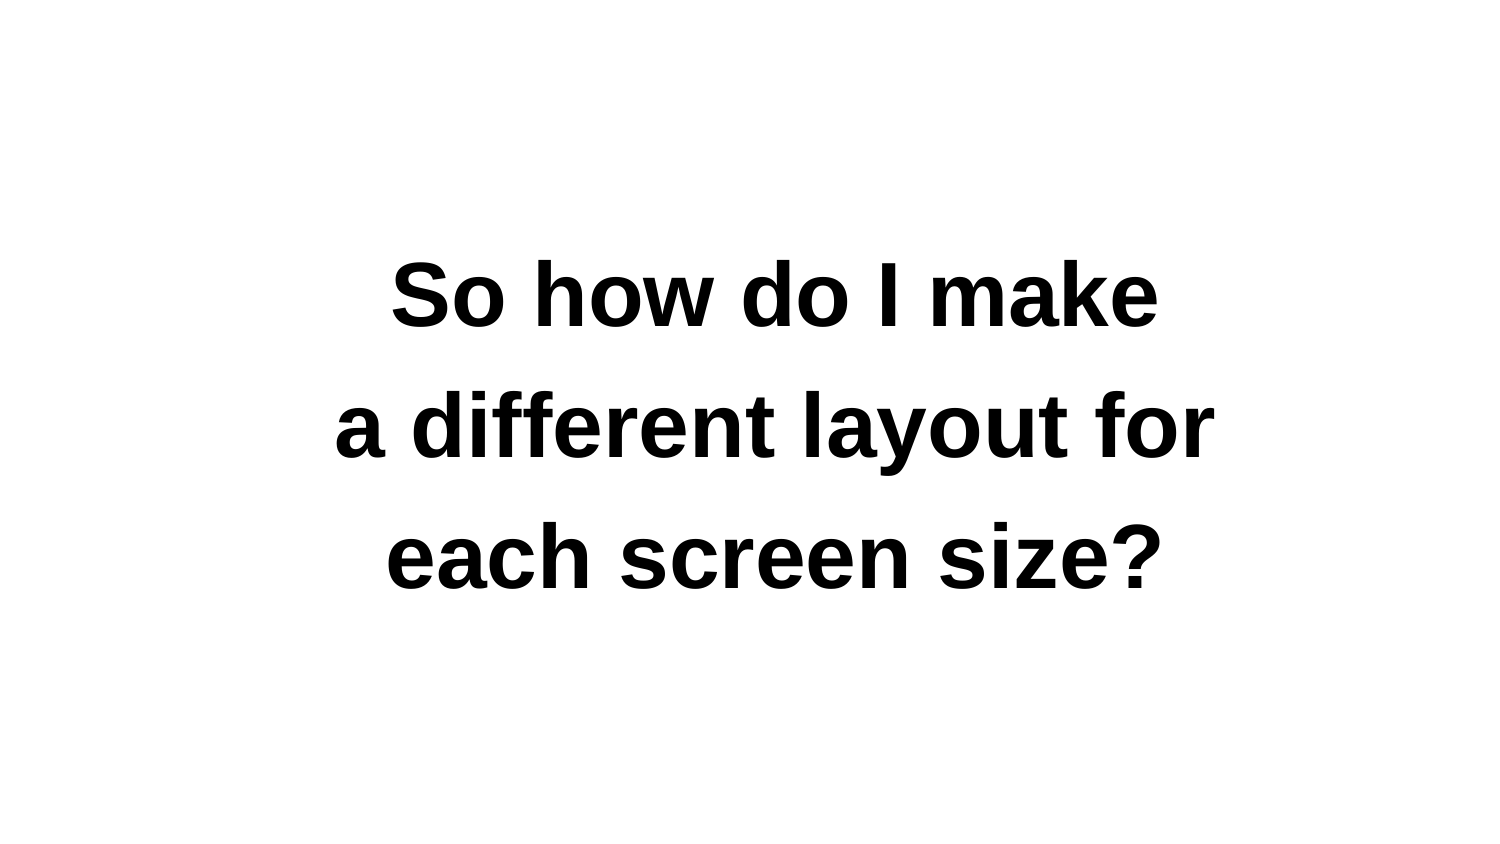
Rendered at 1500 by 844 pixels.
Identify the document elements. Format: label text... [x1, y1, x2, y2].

list So how do I make a different layout for each screen size? [0, 235, 1500, 609]
